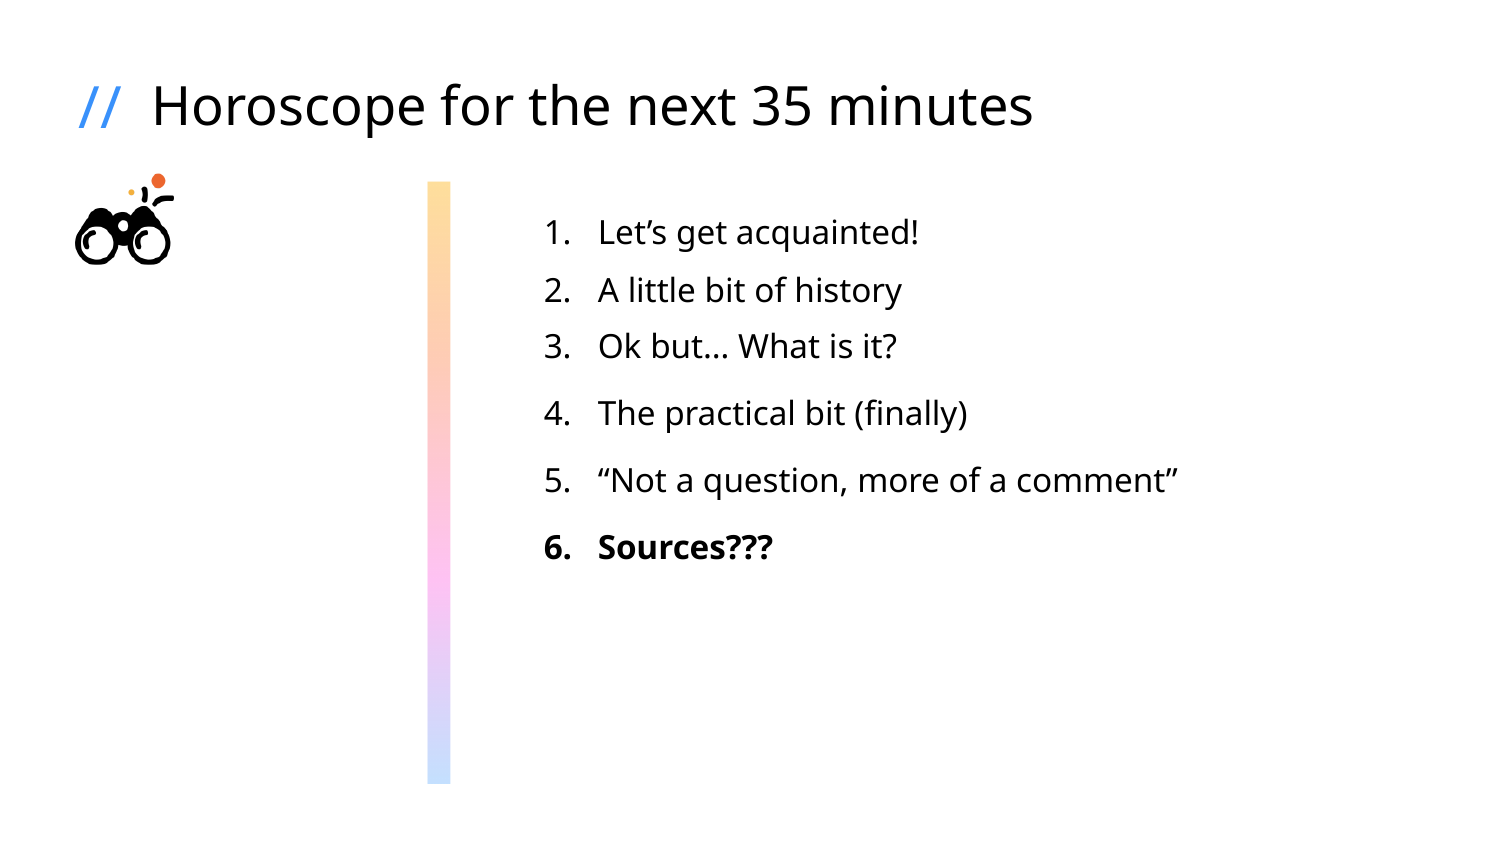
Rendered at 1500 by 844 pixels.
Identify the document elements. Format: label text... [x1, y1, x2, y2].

title Horoscope for the next 35 minutes [151, 71, 1413, 156]
picture [428, 182, 451, 784]
picture [75, 173, 174, 265]
list Let’s get acquainted! A little bit of history Ok but… What is it? The practical bit (finally) “Not a question, more of a comment” Sources??? [522, 203, 1413, 505]
